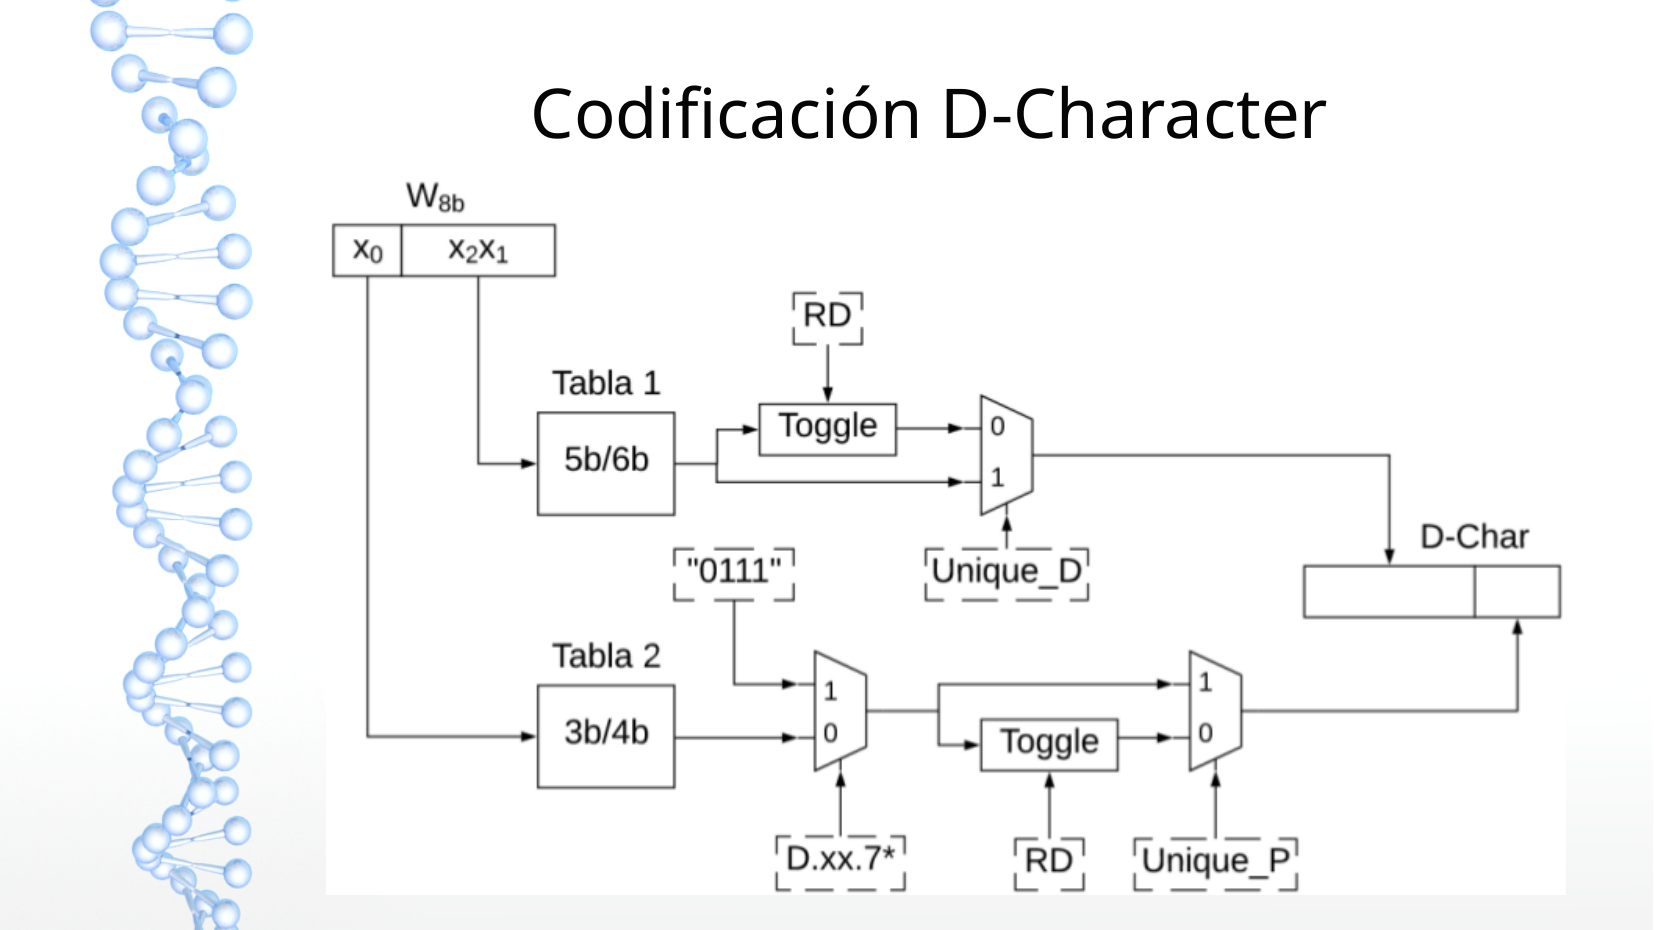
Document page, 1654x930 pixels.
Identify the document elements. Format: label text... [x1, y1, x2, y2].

title Codificación D-Character [265, 35, 1594, 189]
picture [0, 0, 1654, 930]
